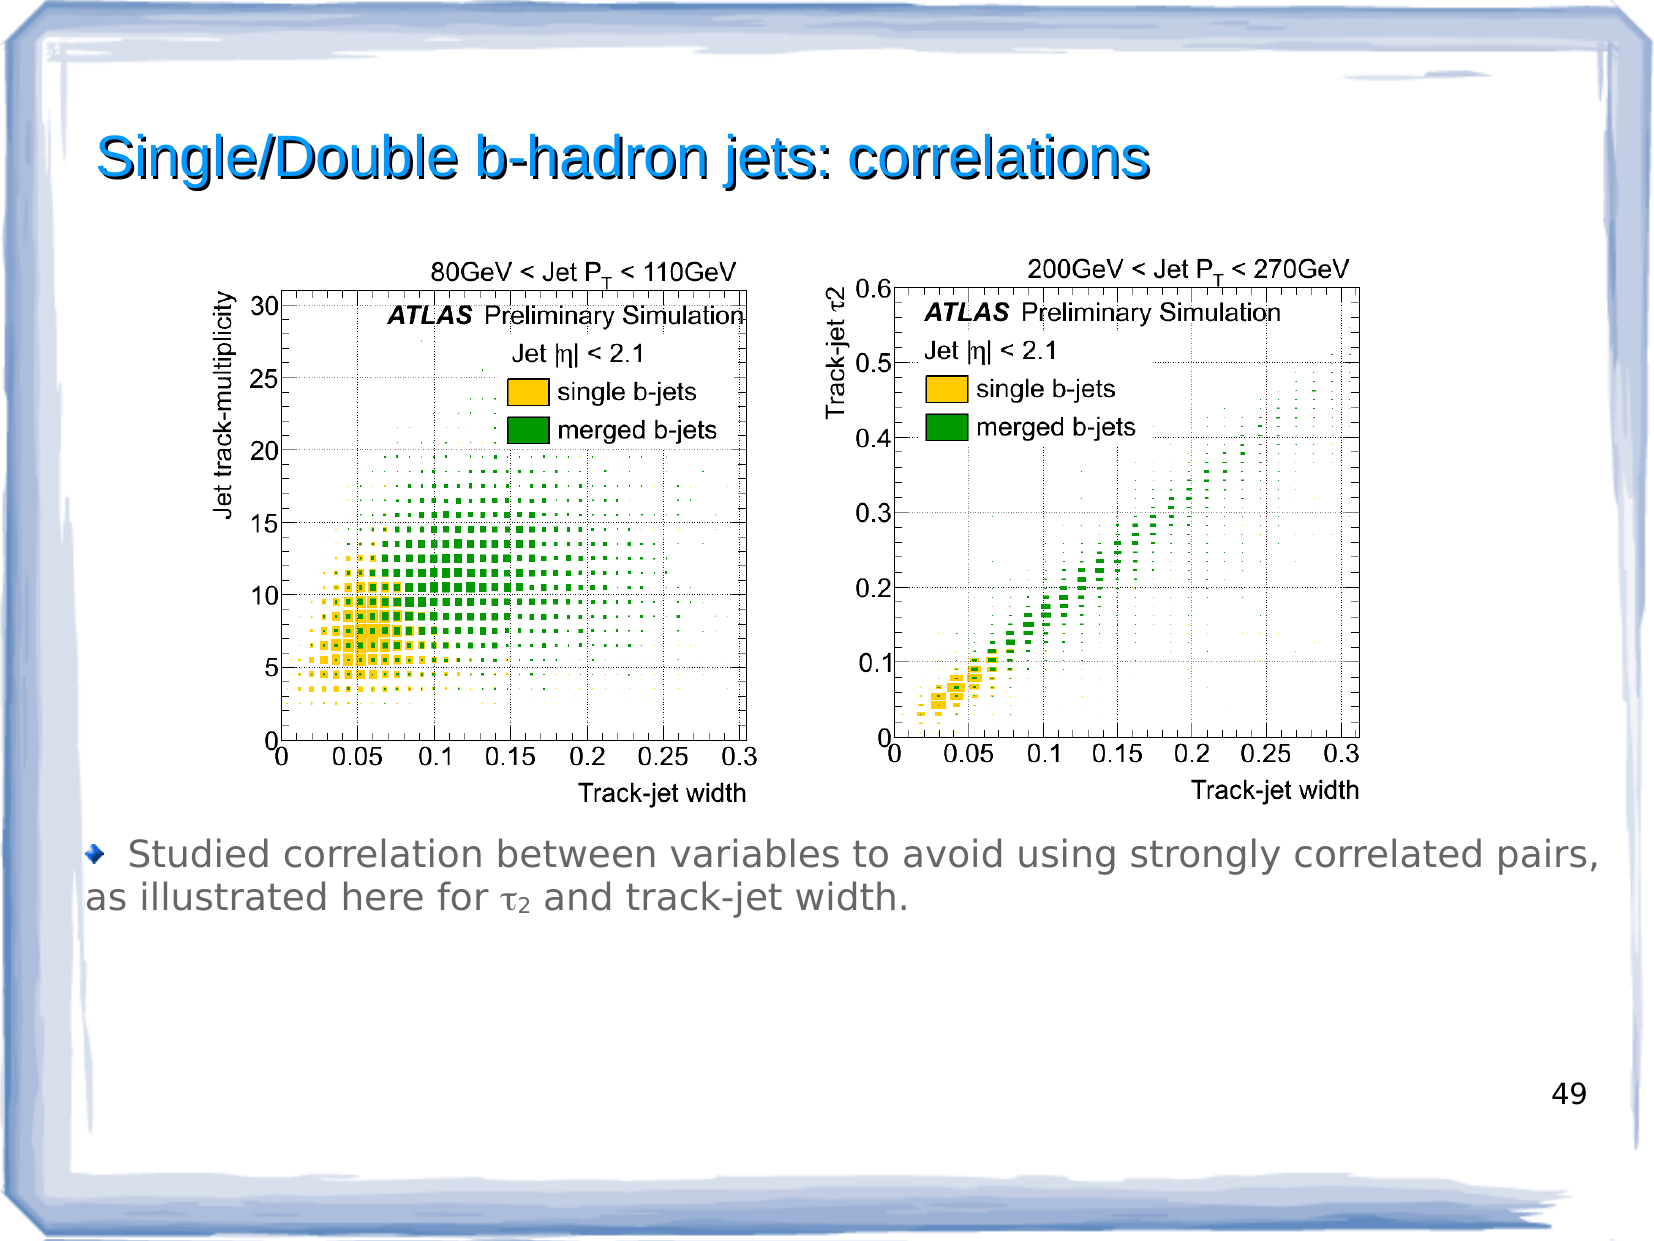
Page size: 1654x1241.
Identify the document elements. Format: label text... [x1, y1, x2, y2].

picture [0, 0, 1654, 1241]
text_box Studied correlation between variables to avoid using strongly correlated pairs, as illustrated here for t2 and track-jet width. [70, 825, 1653, 955]
title Single/Double b-hadron jets: correlations [95, 83, 1479, 230]
